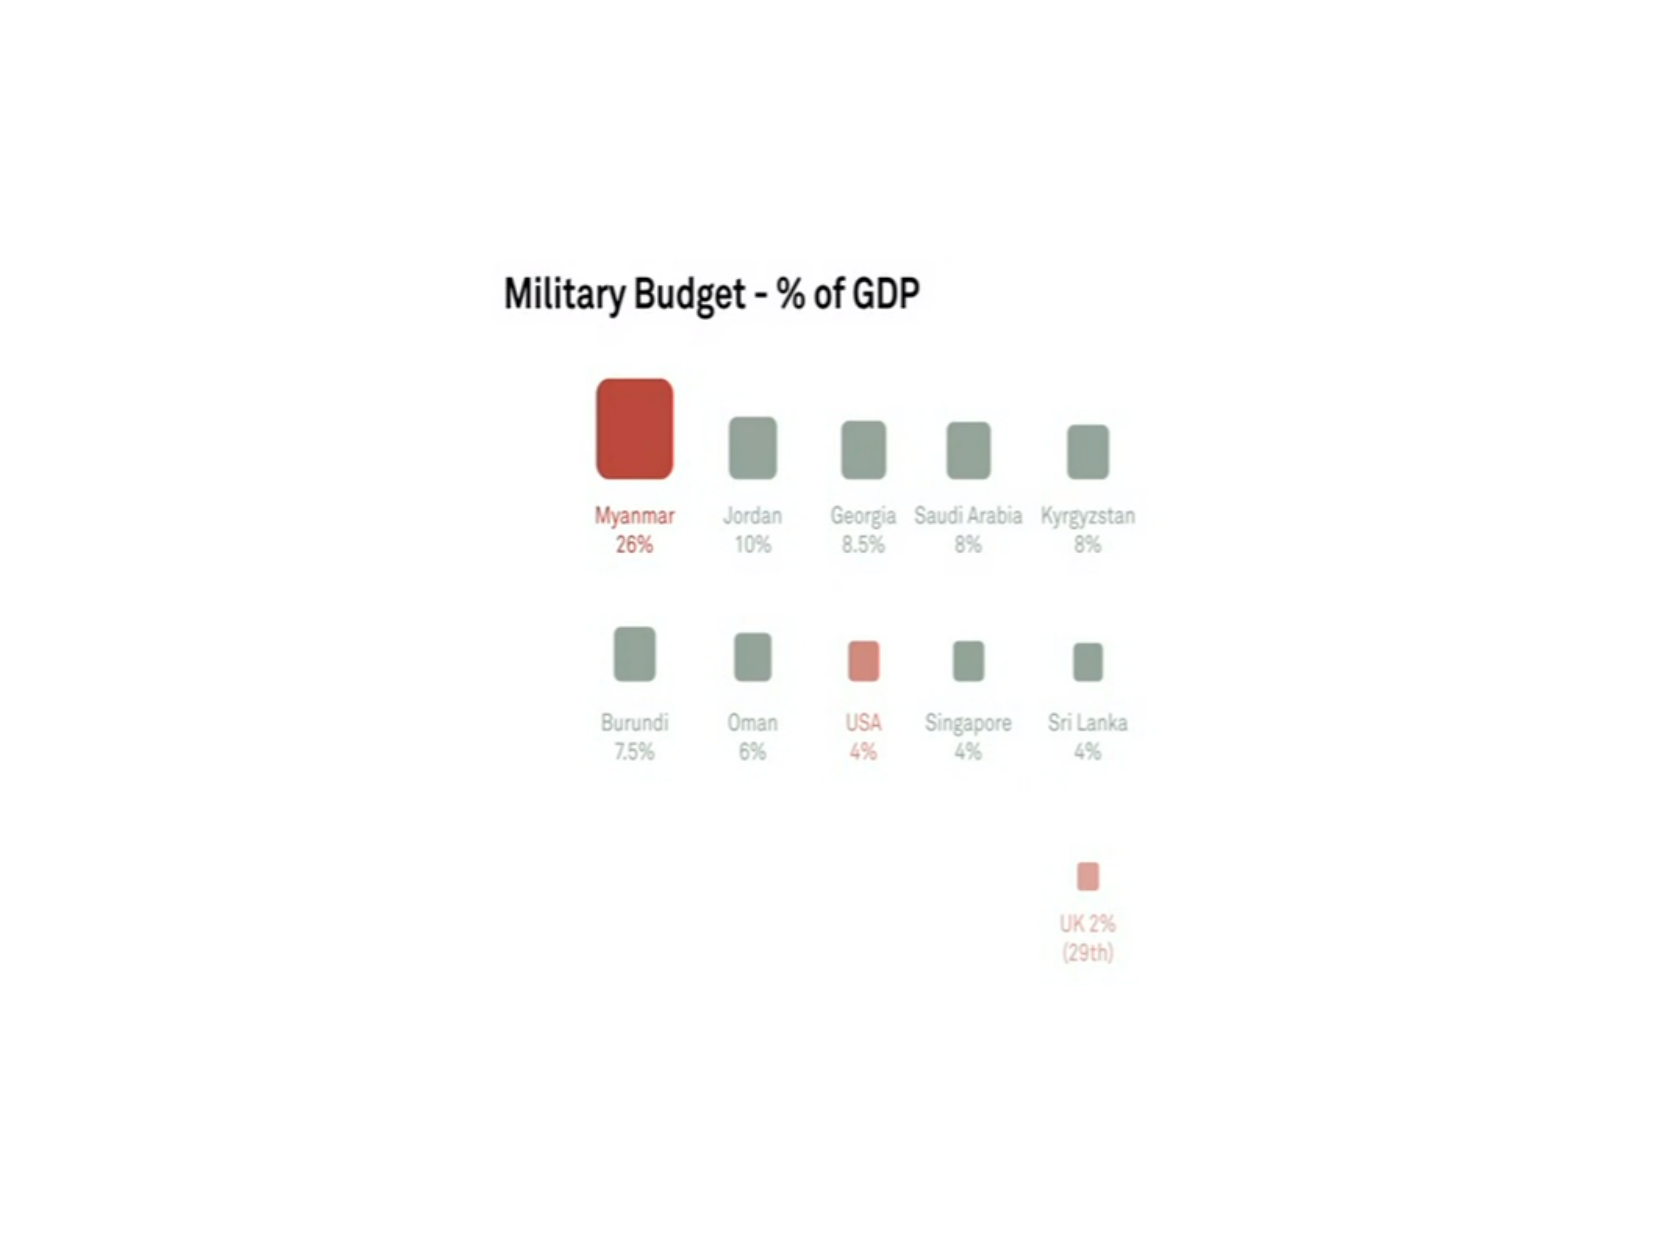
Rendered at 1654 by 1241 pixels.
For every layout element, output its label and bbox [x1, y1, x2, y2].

picture [481, 256, 1178, 986]
